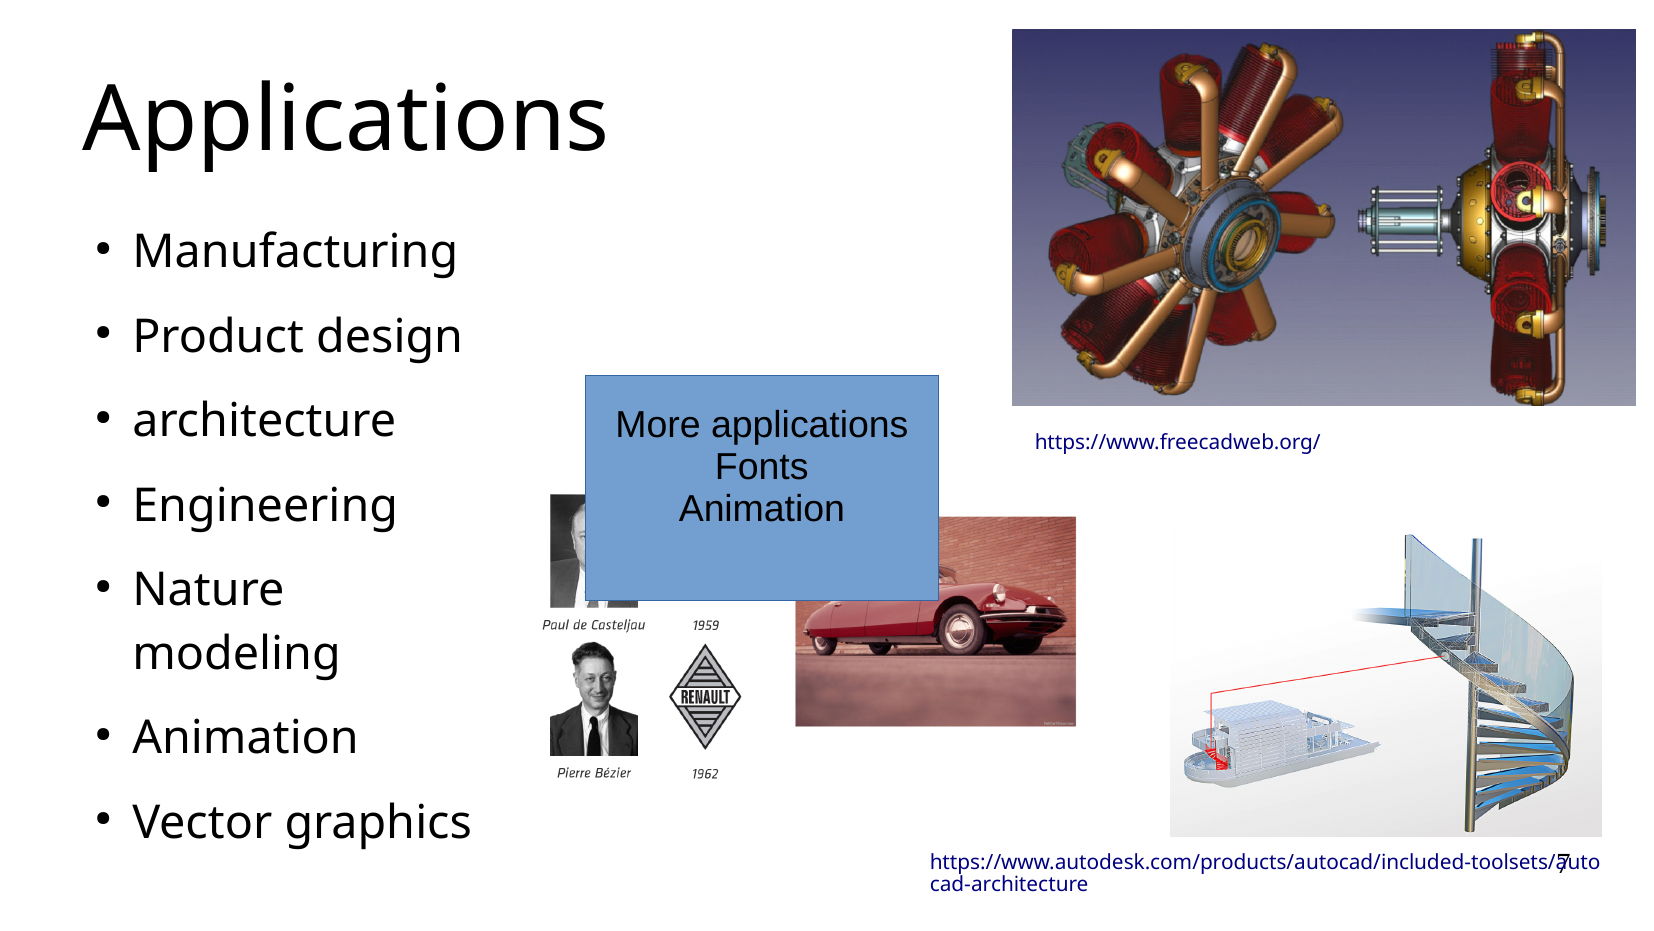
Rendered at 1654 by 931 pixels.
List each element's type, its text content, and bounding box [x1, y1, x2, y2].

text_box More applications Fonts Animation [585, 375, 939, 601]
picture [542, 489, 1081, 781]
list Manufacturing Product design architecture Engineering Nature modeling Animation Vector graphics [82, 217, 496, 856]
picture [1170, 524, 1602, 837]
text_box https://www.freecadweb.org/ [1020, 420, 1561, 461]
picture [1012, 29, 1636, 407]
text_box https://www.autodesk.com/products/autocad/included-toolsets/autocad-architecture [915, 840, 1621, 907]
title Applications [82, 37, 1012, 193]
